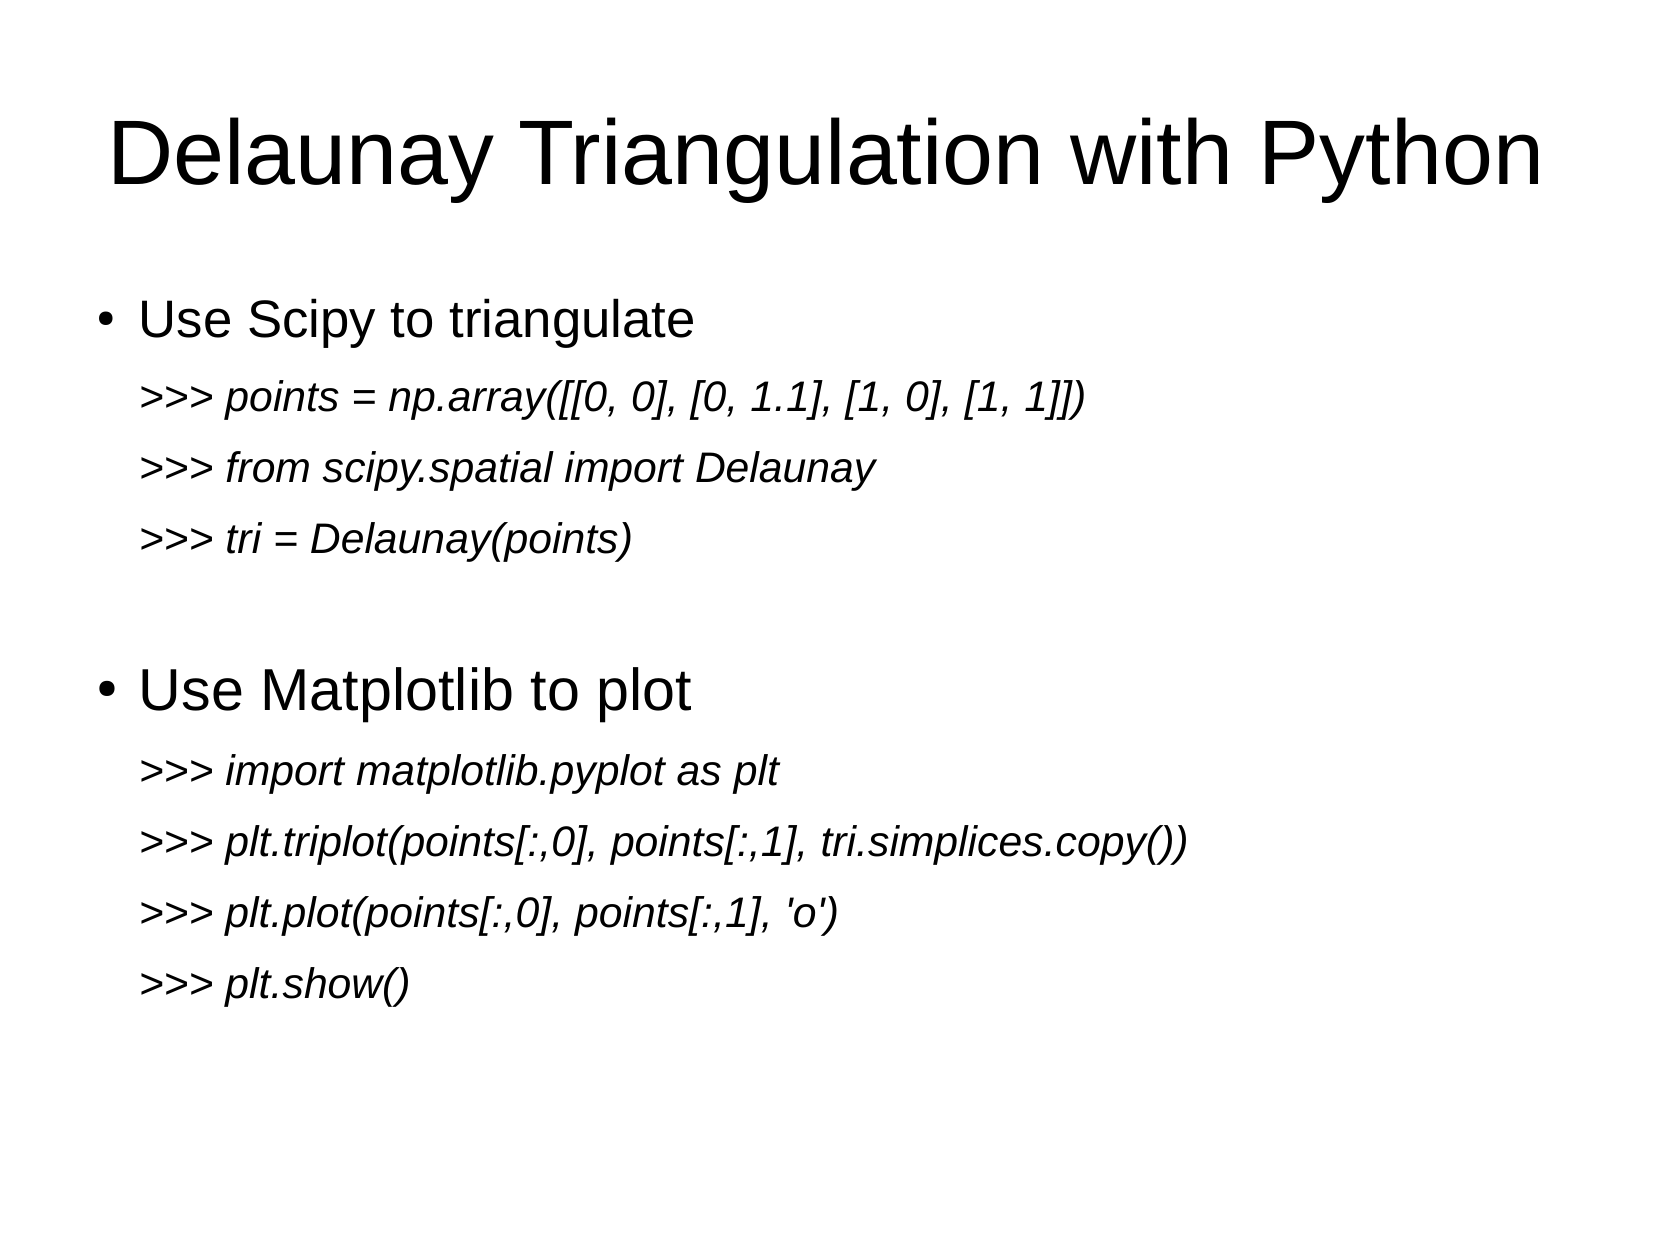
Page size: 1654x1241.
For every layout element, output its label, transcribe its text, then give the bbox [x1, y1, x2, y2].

title Delaunay Triangulation with Python [82, 49, 1571, 257]
list Use Scipy to triangulate >>> points = np.array([[0, 0], [0, 1.1], [1, 0], [1, 1]]) >>> from scipy.spatial import Delaunay >>> tri = Delaunay(points) Use Matplotlib to plot >>> import matplotlib.pyplot as plt >>> plt.triplot(points[:,0], points[:,1], tri.simplices.copy()) >>> plt.plot(points[:,0], points[:,1], 'o') >>> plt.show() [82, 290, 1571, 1010]
